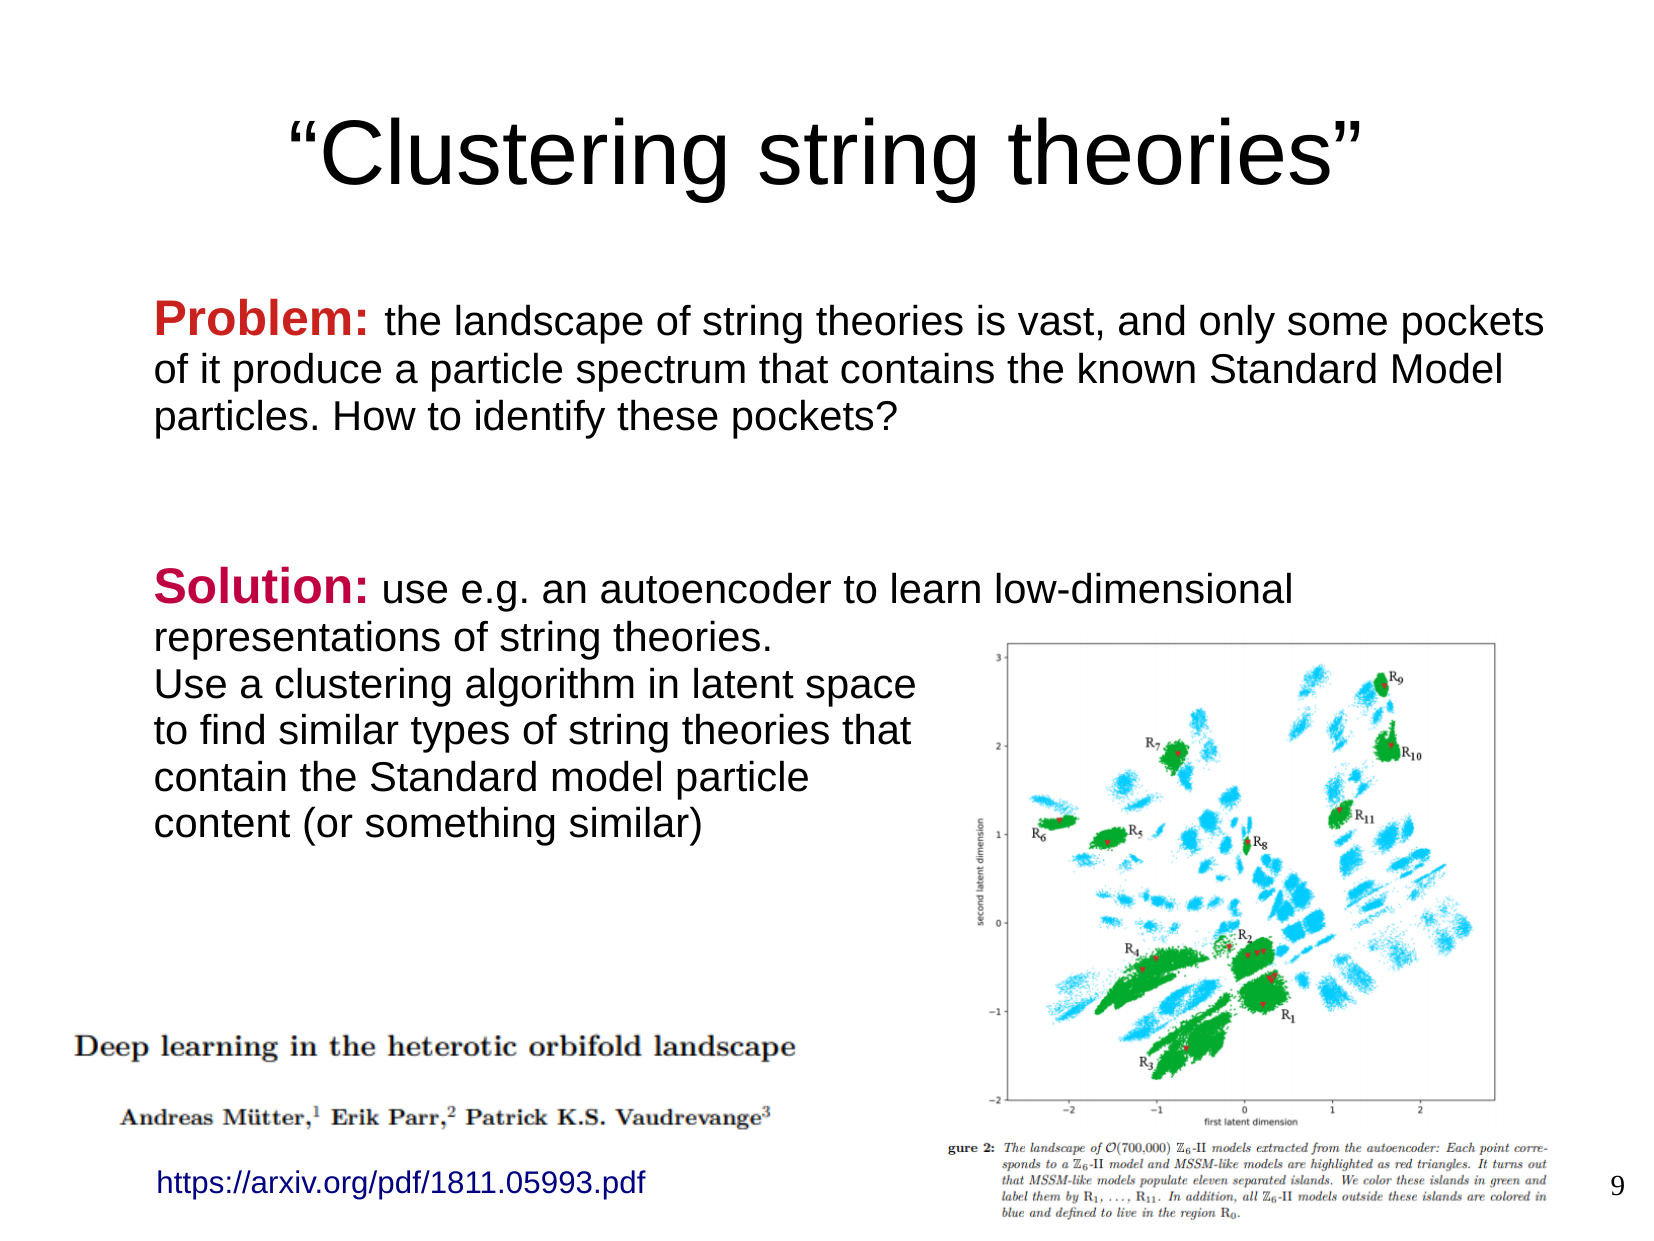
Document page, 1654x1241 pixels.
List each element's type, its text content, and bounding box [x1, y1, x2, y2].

picture [948, 625, 1567, 1229]
text_box https://arxiv.org/pdf/1811.05993.pdf [141, 1157, 709, 1238]
title “Clustering string theories” [82, 49, 1571, 257]
list Problem: the landscape of string theories is vast, and only some pockets of it produce a particle spectrum that contains the known Standard Model particles. How to identify these pockets? Solution: use e.g. an autoencoder to learn low-dimensional representations of string theories. Use a clustering algorithm in latent space to find similar types of string theories that contain the Standard model particle content (or something similar) [82, 290, 1571, 1010]
picture [59, 1009, 825, 1147]
